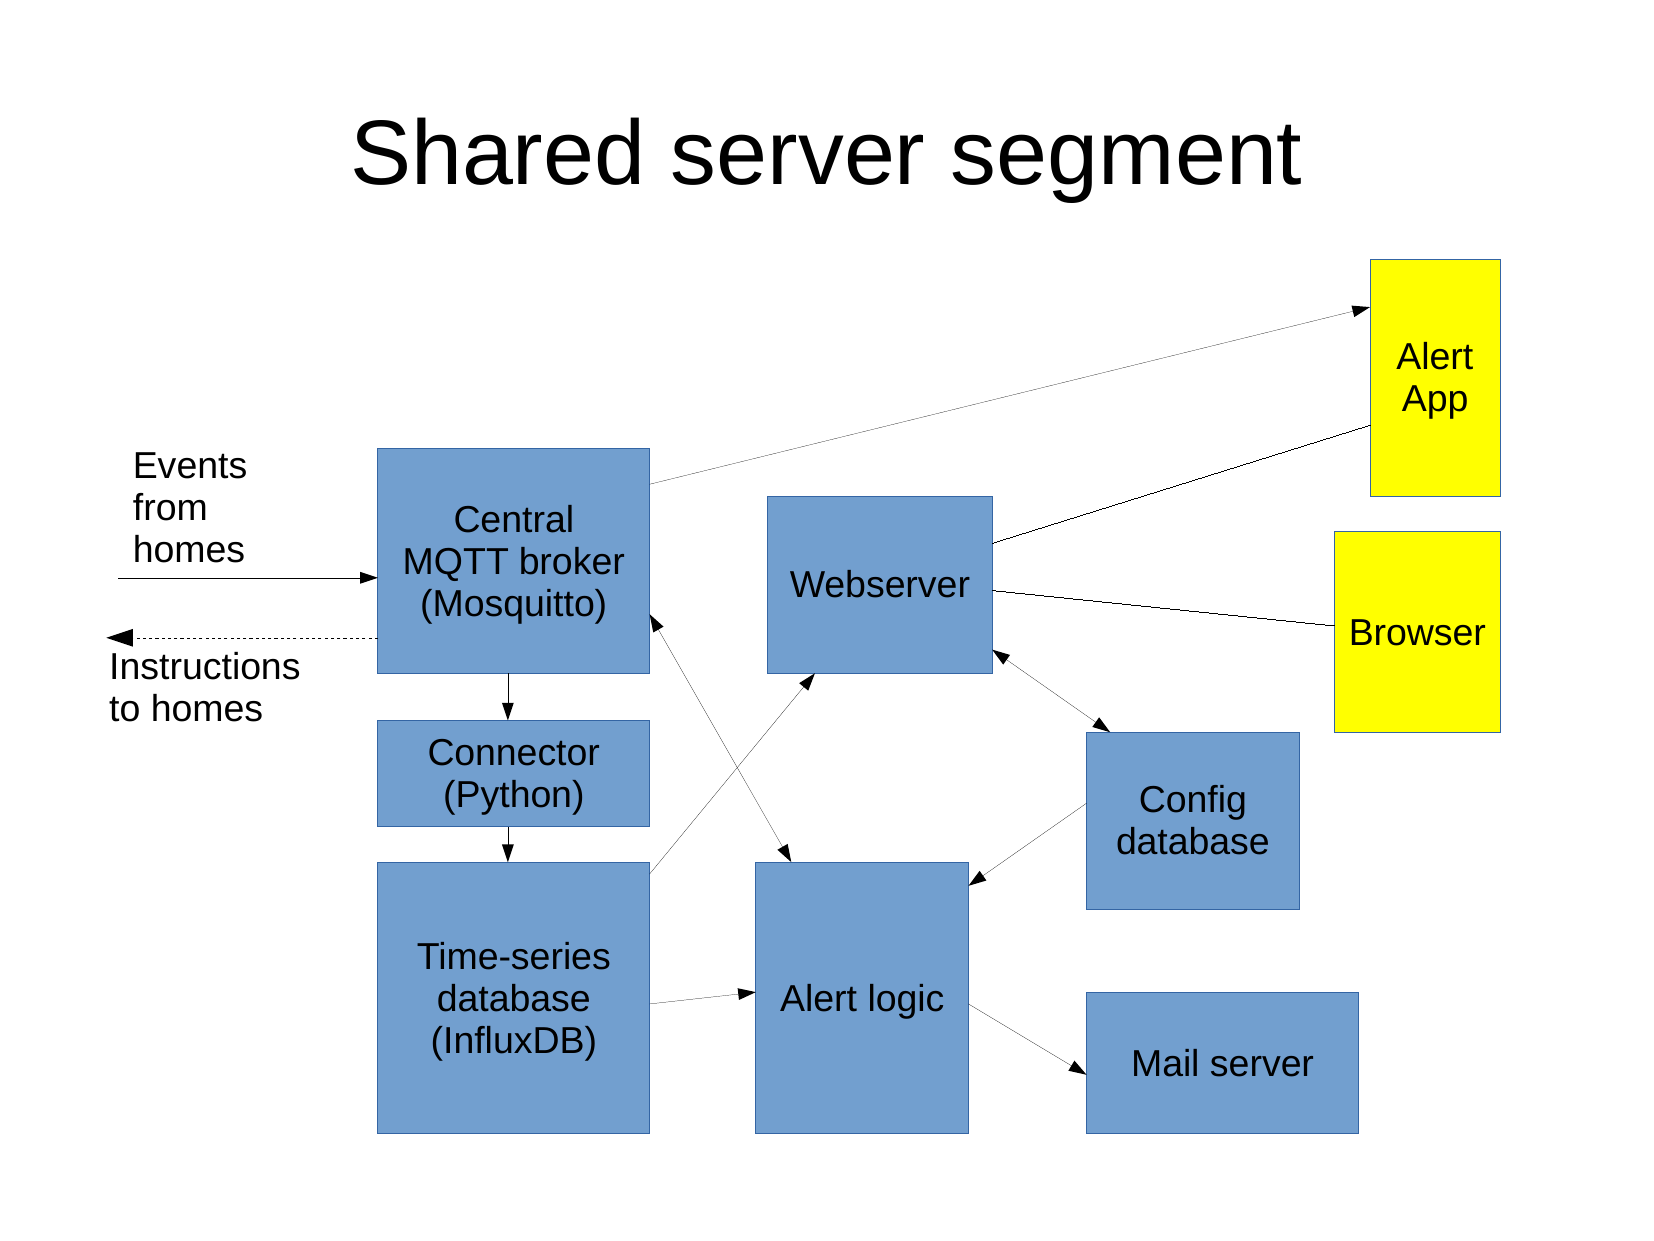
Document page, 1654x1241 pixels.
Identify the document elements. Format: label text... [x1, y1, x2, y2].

text_box Alert logic [755, 862, 969, 1134]
text_box Alert App [1370, 259, 1501, 497]
text_box Central MQTT broker (Mosquitto) [377, 448, 650, 674]
text_box Instructions to homes [94, 637, 355, 756]
title Shared server segment [82, 49, 1571, 257]
text_box Config database [1086, 732, 1300, 910]
text_box Browser [1334, 531, 1501, 733]
text_box Webserver [767, 496, 993, 674]
text_box Connector (Python) [377, 720, 650, 827]
text_box Mail server [1086, 992, 1359, 1134]
text_box Events from homes [118, 437, 308, 578]
text_box Time-series database (InfluxDB) [377, 862, 650, 1134]
